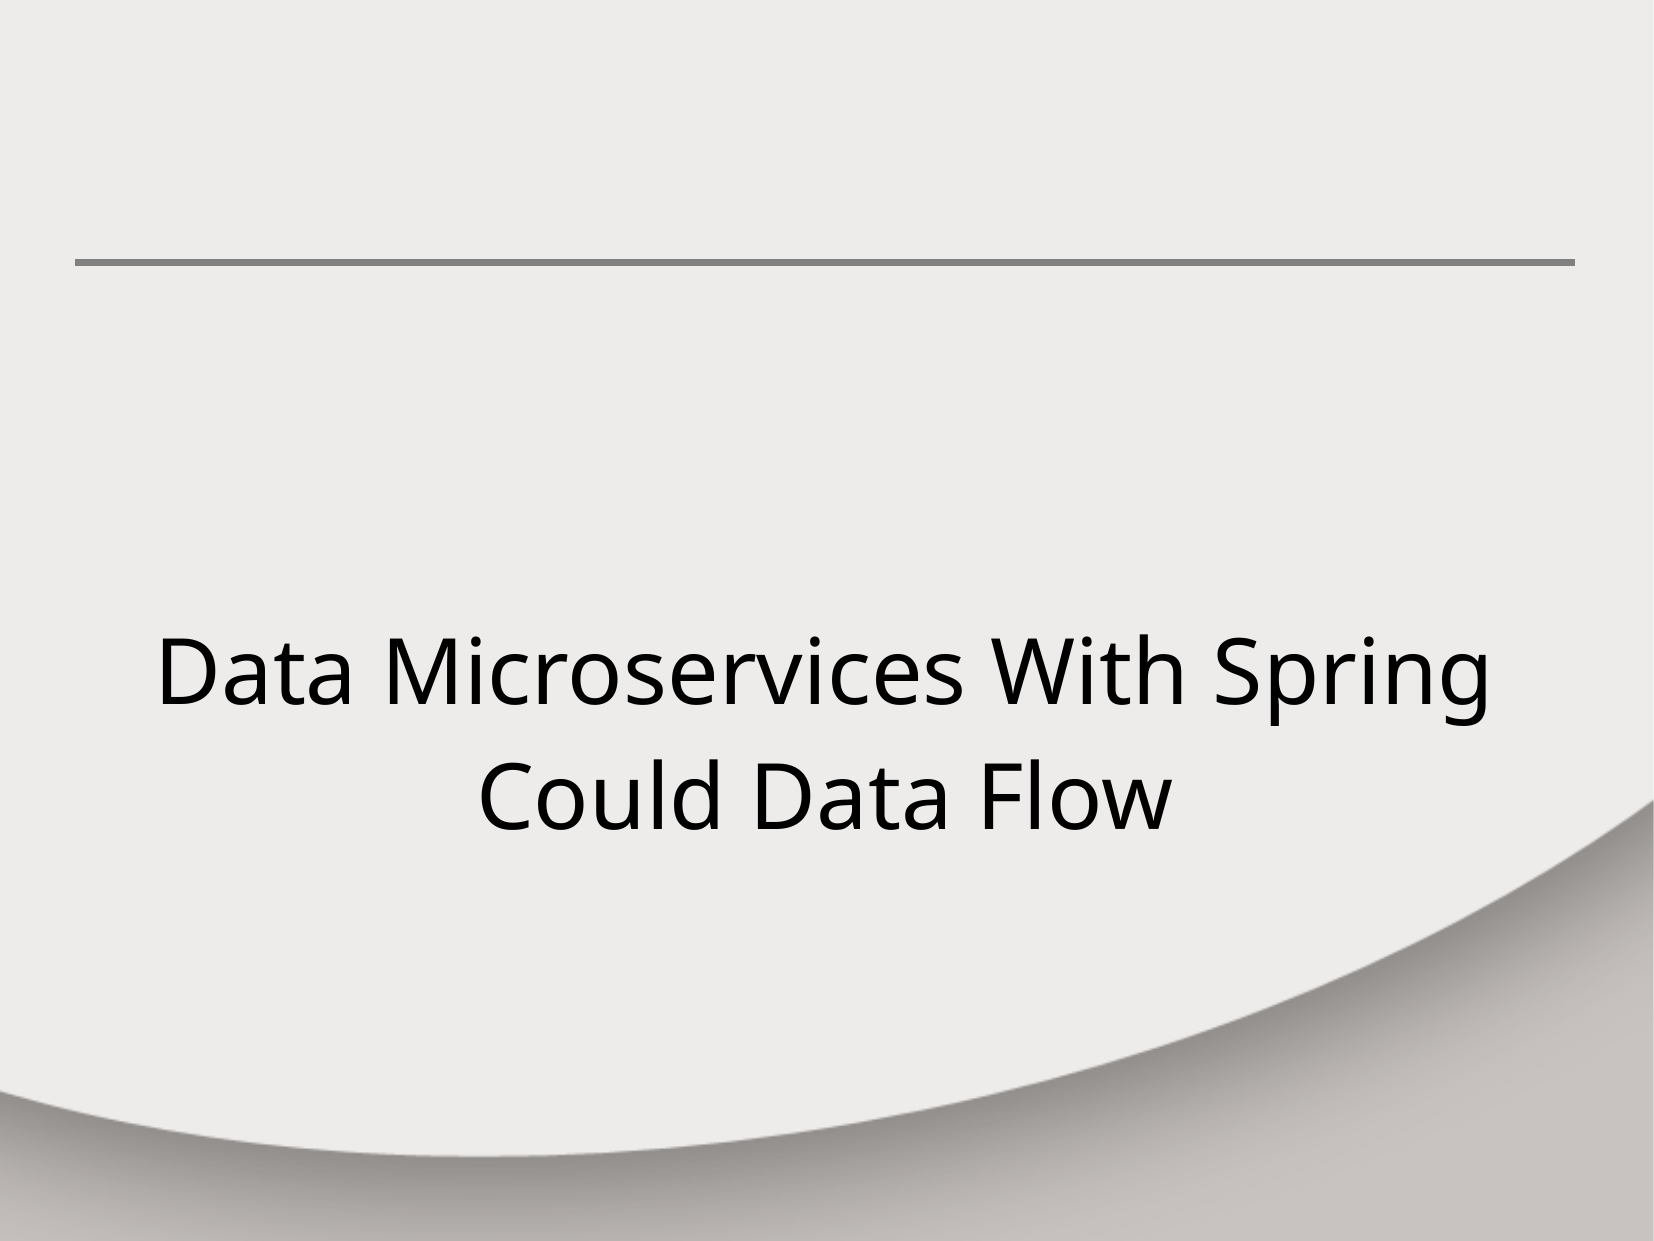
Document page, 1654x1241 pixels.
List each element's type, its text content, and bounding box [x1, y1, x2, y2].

picture [0, 0, 1654, 1241]
text_box Data Microservices With Spring Could Data Flow [75, 300, 1576, 1163]
